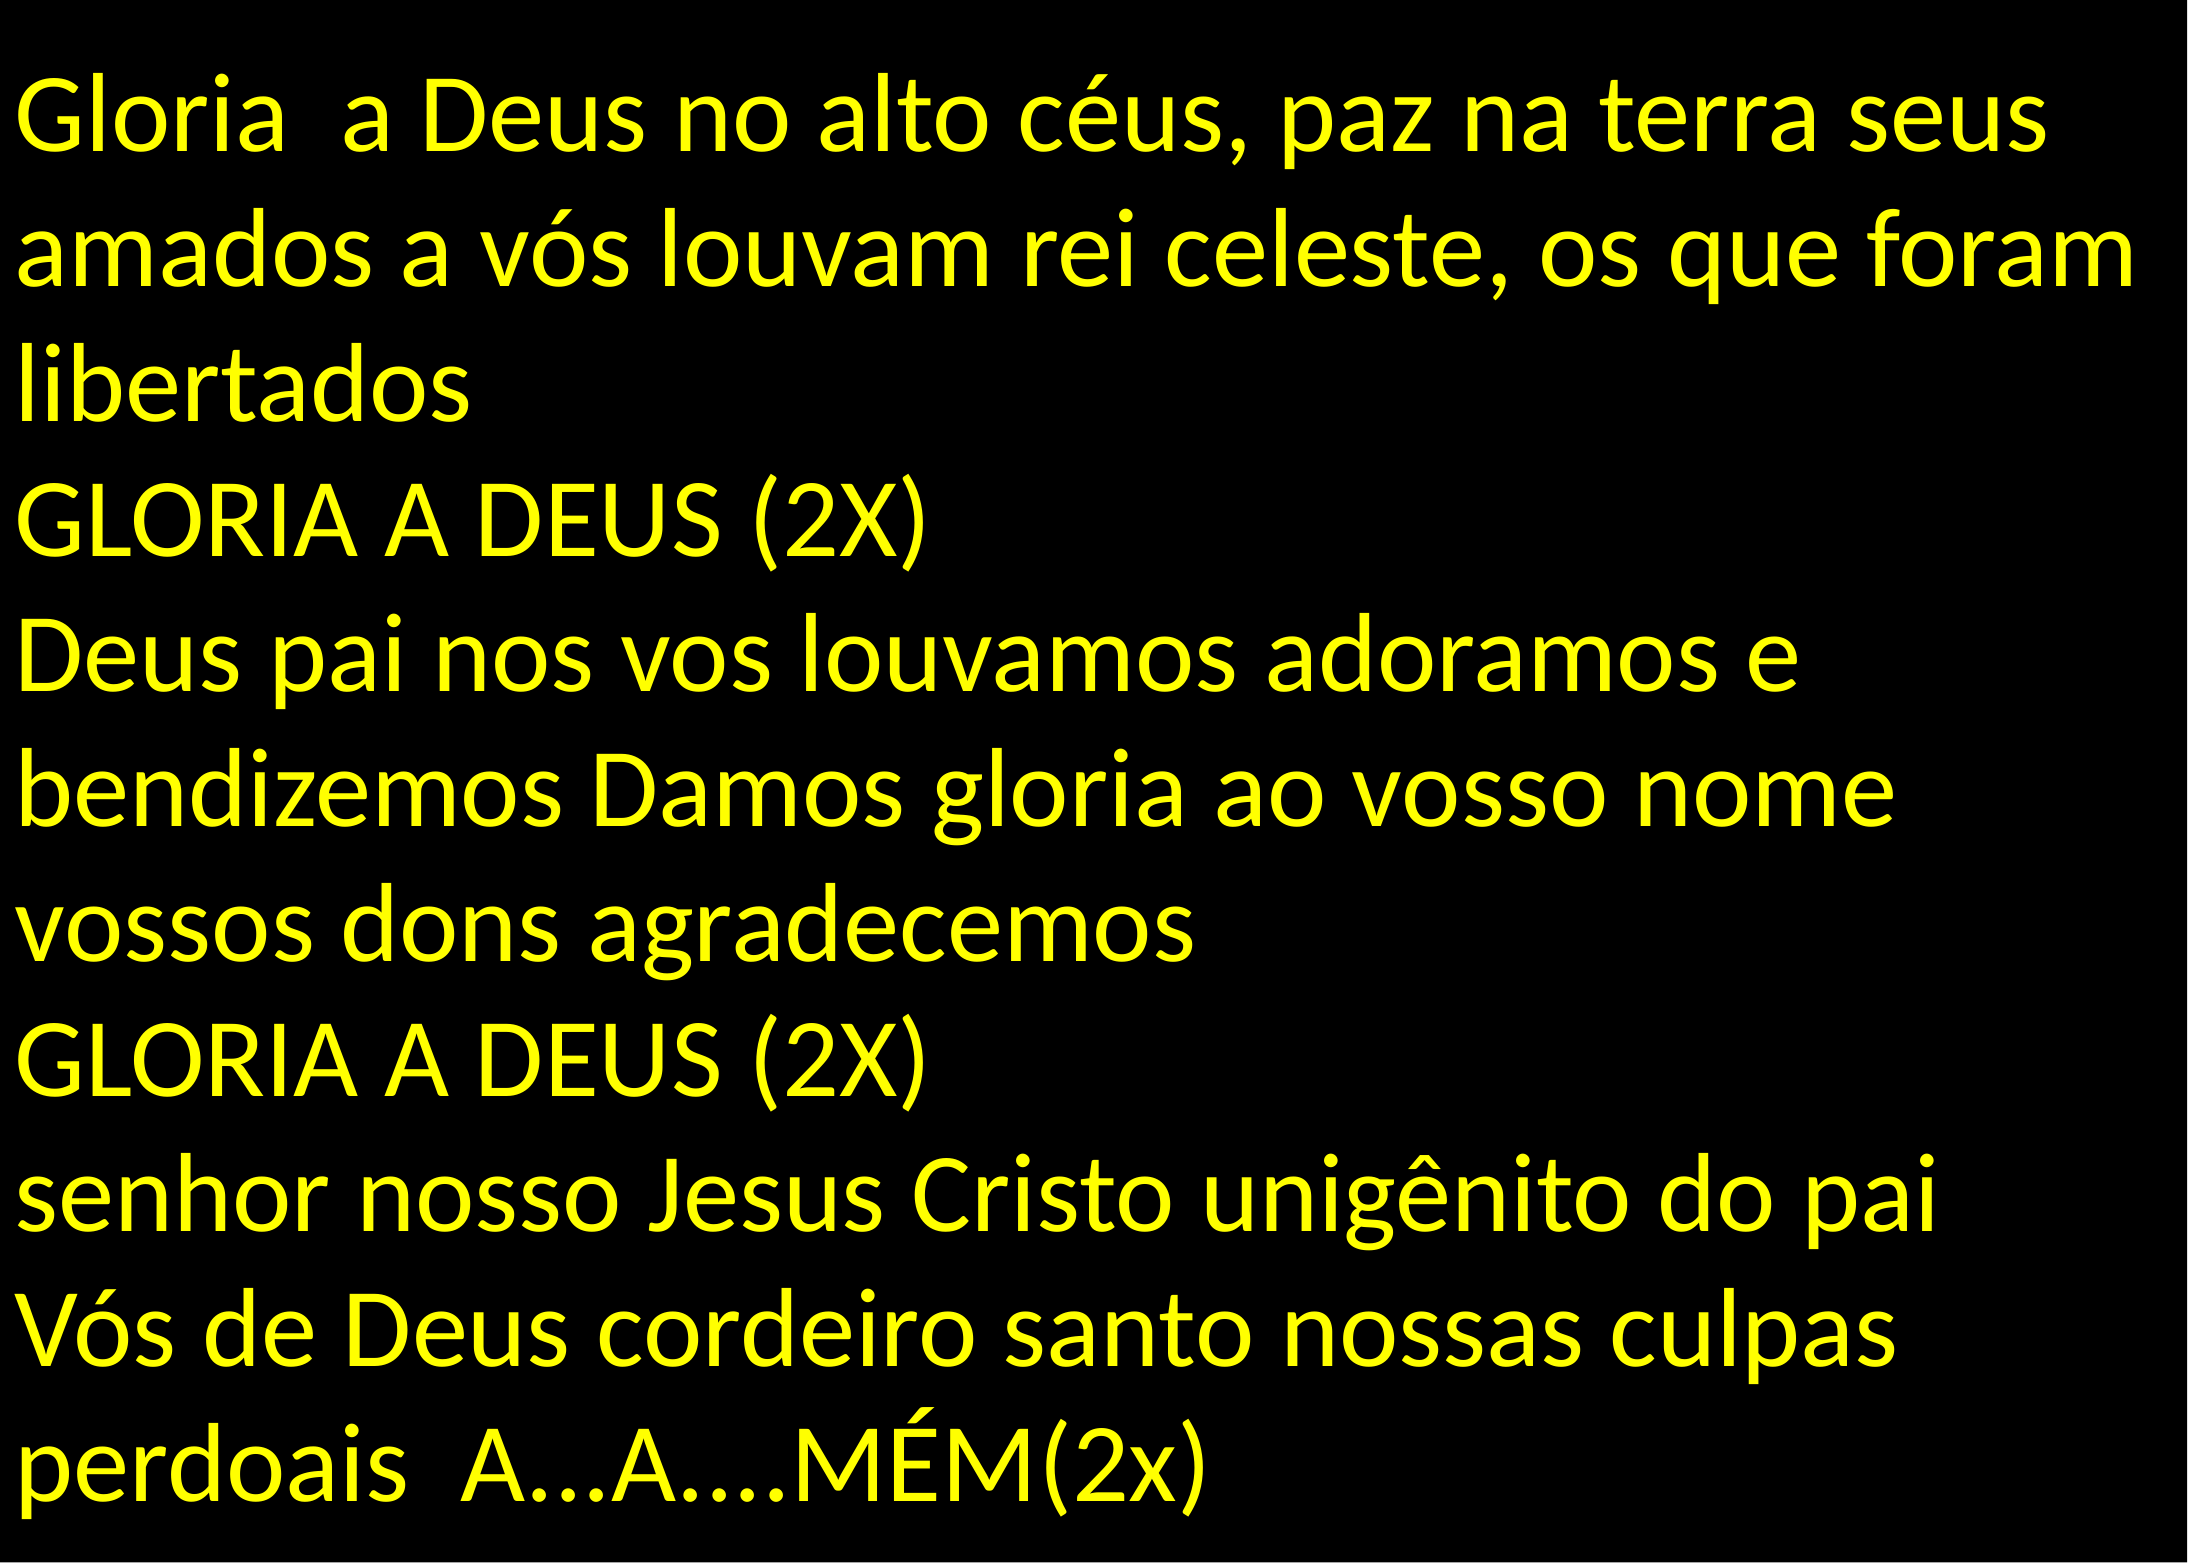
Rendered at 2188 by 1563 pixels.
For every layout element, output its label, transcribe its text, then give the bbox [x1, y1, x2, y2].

text_box Gloria a Deus no alto céus, paz na terra seus amados a vós louvam rei celeste, os que foram libertados GLORIA A DEUS (2X) Deus pai nos vos louvamos adoramos e bendizemos Damos gloria ao vosso nome vossos dons agradecemos GLORIA A DEUS (2X) senhor nosso Jesus Cristo unigênito do pai Vós de Deus cordeiro santo nossas culpas perdoais A...A....MÉM(2x) [0, 0, 2188, 1563]
